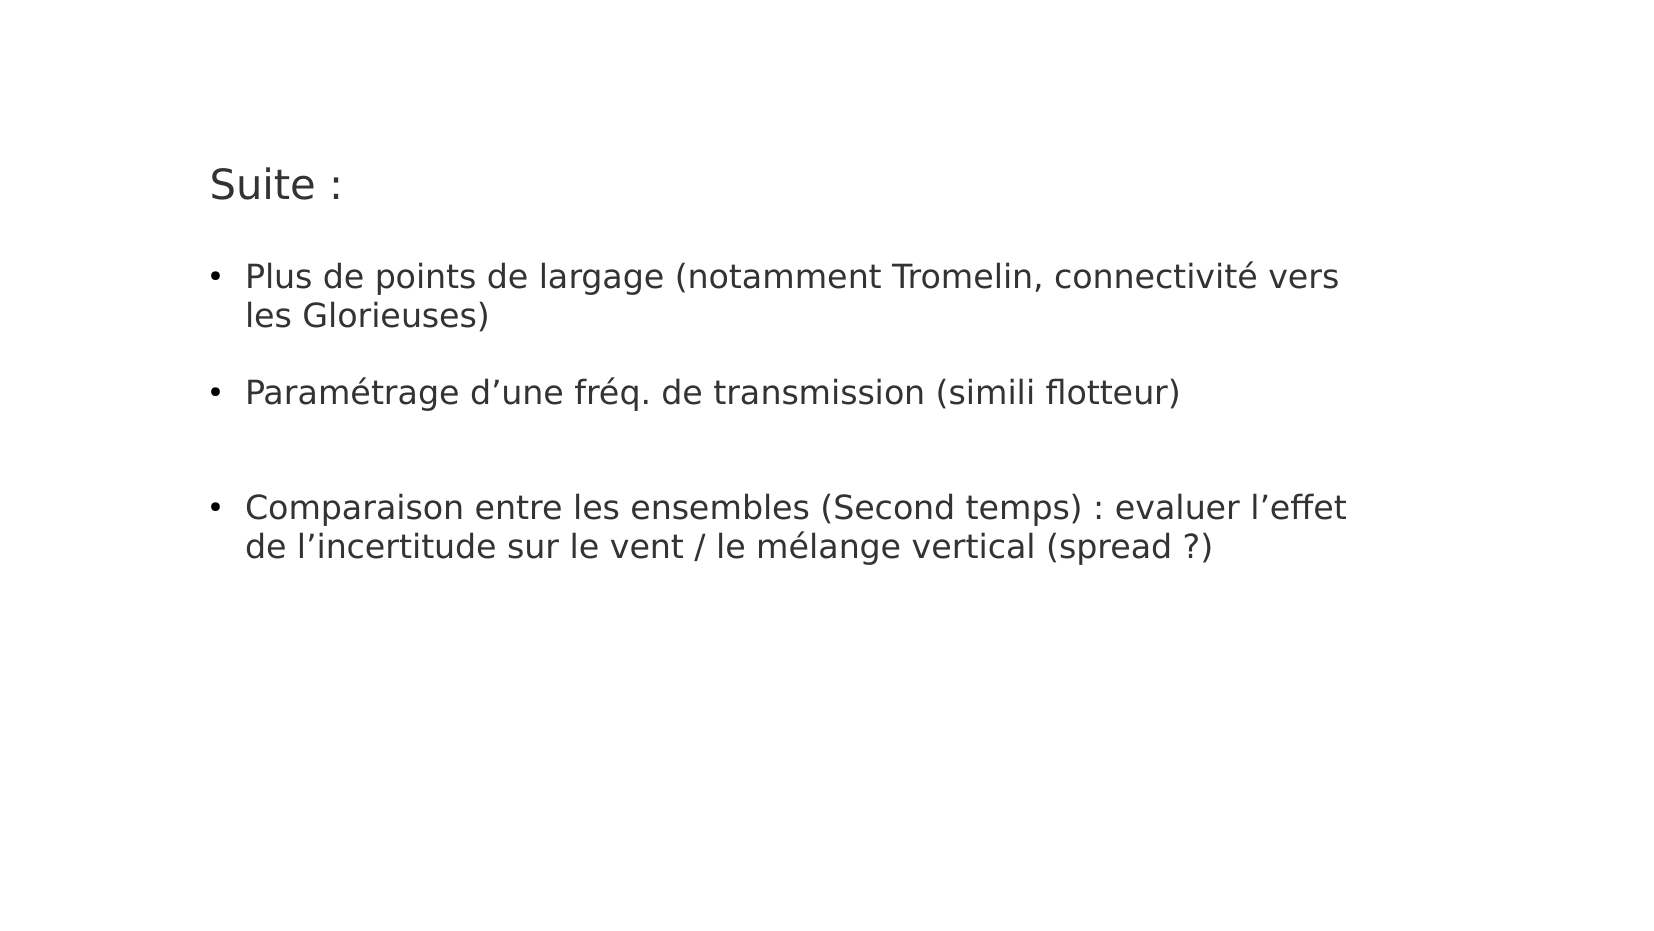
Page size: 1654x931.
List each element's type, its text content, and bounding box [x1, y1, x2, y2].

text_box Suite : Plus de points de largage (notamment Tromelin, connectivité vers les Glorieuses) Paramétrage d’une fréq. de transmission (simili flotteur) Comparaison entre les ensembles (Second temps) : evaluer l’effet de l’incertitude sur le vent / le mélange vertical (spread ?) [194, 153, 1406, 715]
